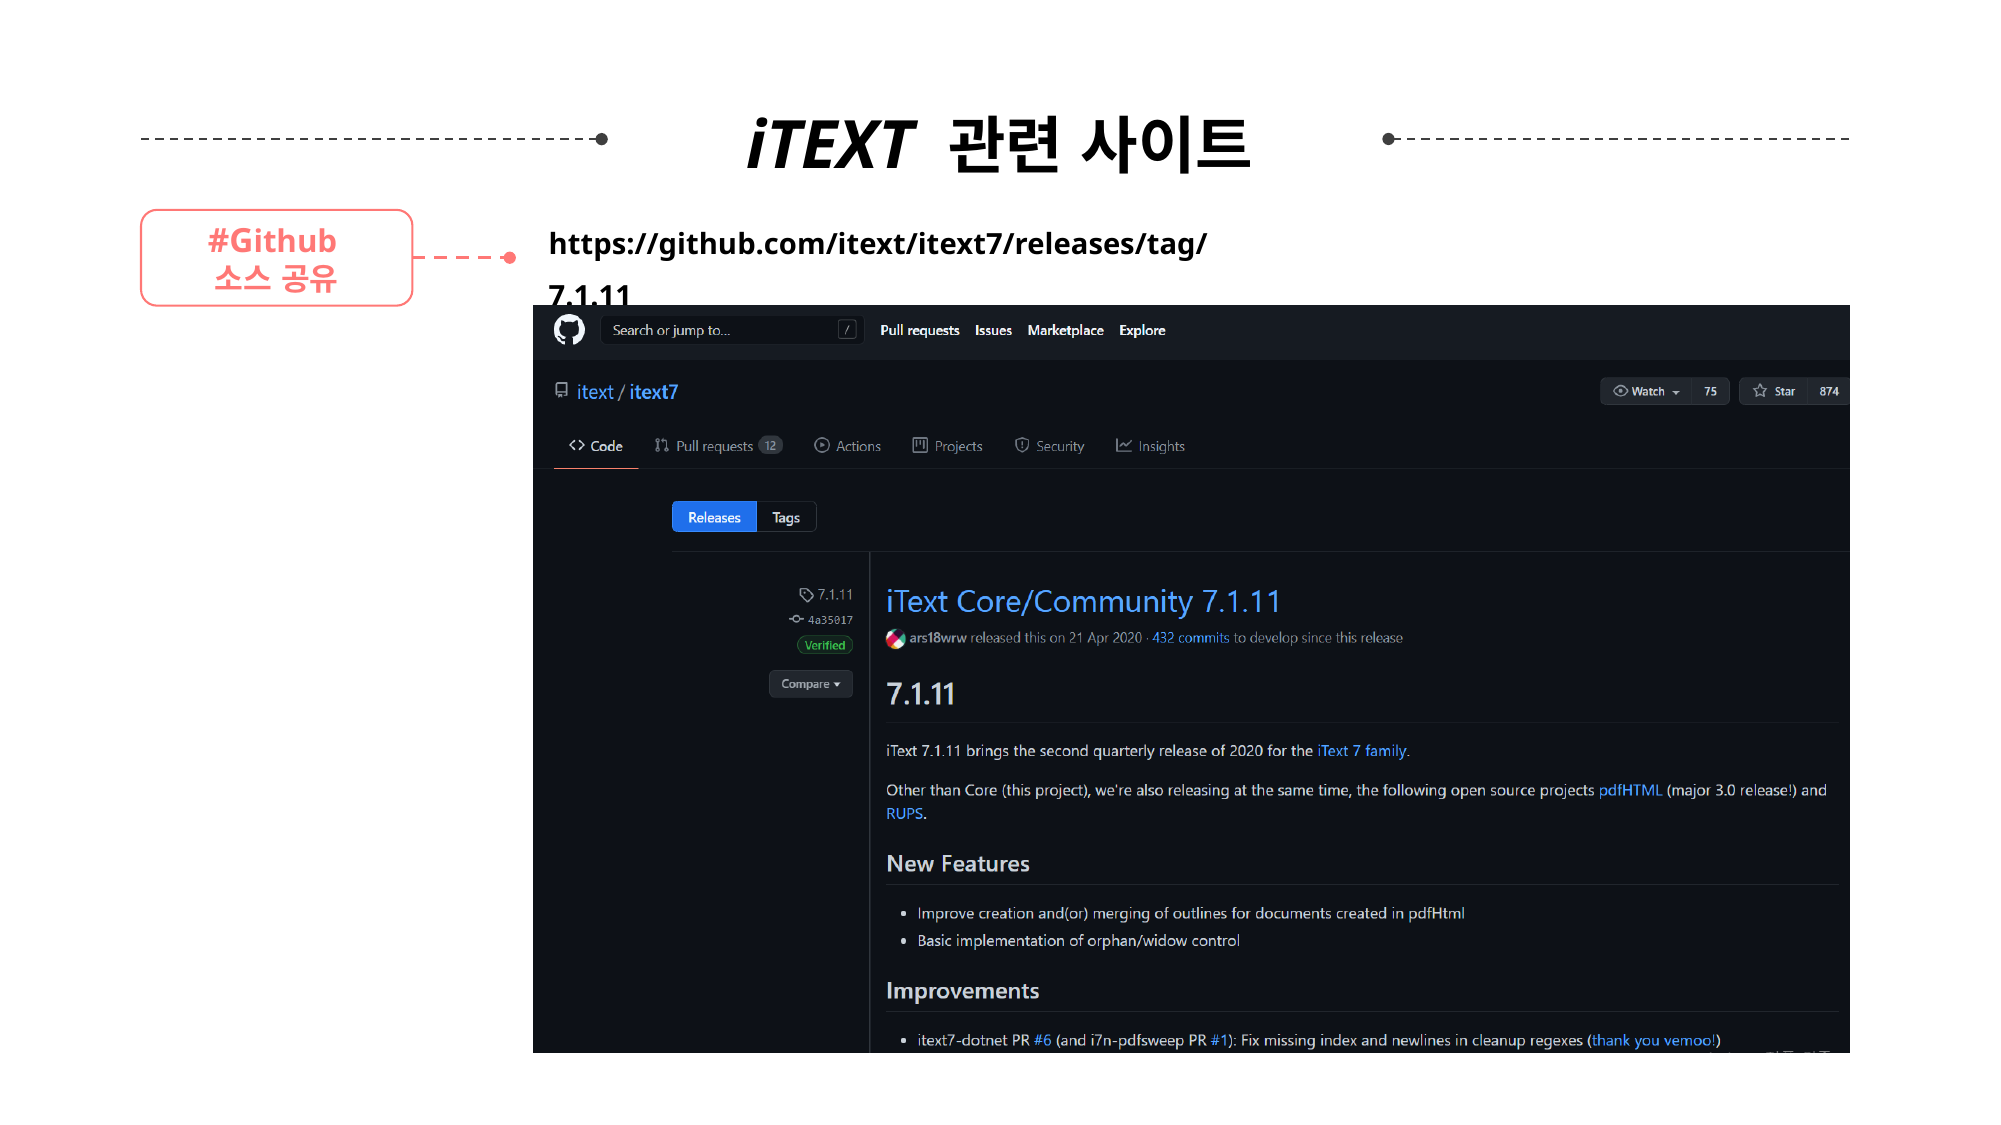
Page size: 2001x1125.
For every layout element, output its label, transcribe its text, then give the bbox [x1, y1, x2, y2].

picture [533, 305, 1850, 1053]
text_box https://github.com/itext/itext7/releases/tag/7.1.11 [533, 224, 1292, 296]
text_box iTEXT 관련 사이트 [613, 54, 1387, 191]
text_box #Github 소스 공유 [141, 209, 413, 306]
